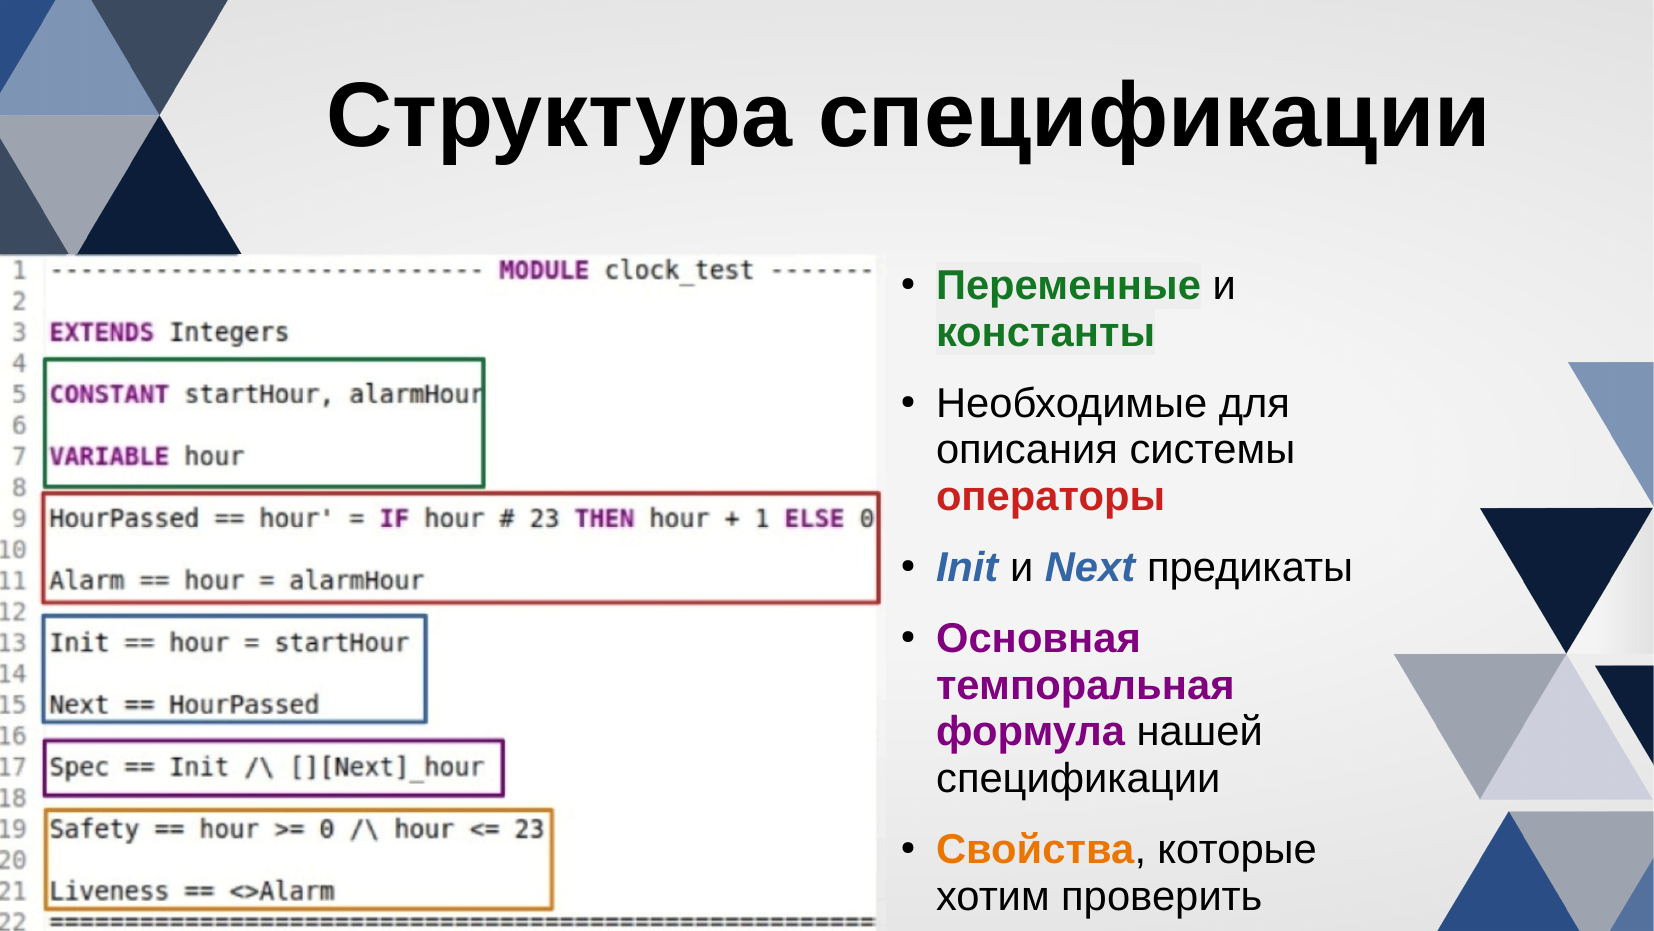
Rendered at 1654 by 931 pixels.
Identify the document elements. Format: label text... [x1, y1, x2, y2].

title Структура спецификации [165, 37, 1654, 193]
picture [0, 0, 1654, 931]
text_box Переменные и константы Необходимые для описания системы операторы Init и Next предикаты Основная темпоральная формула нашей спецификации Свойства, которые хотим проверить [886, 254, 1447, 931]
